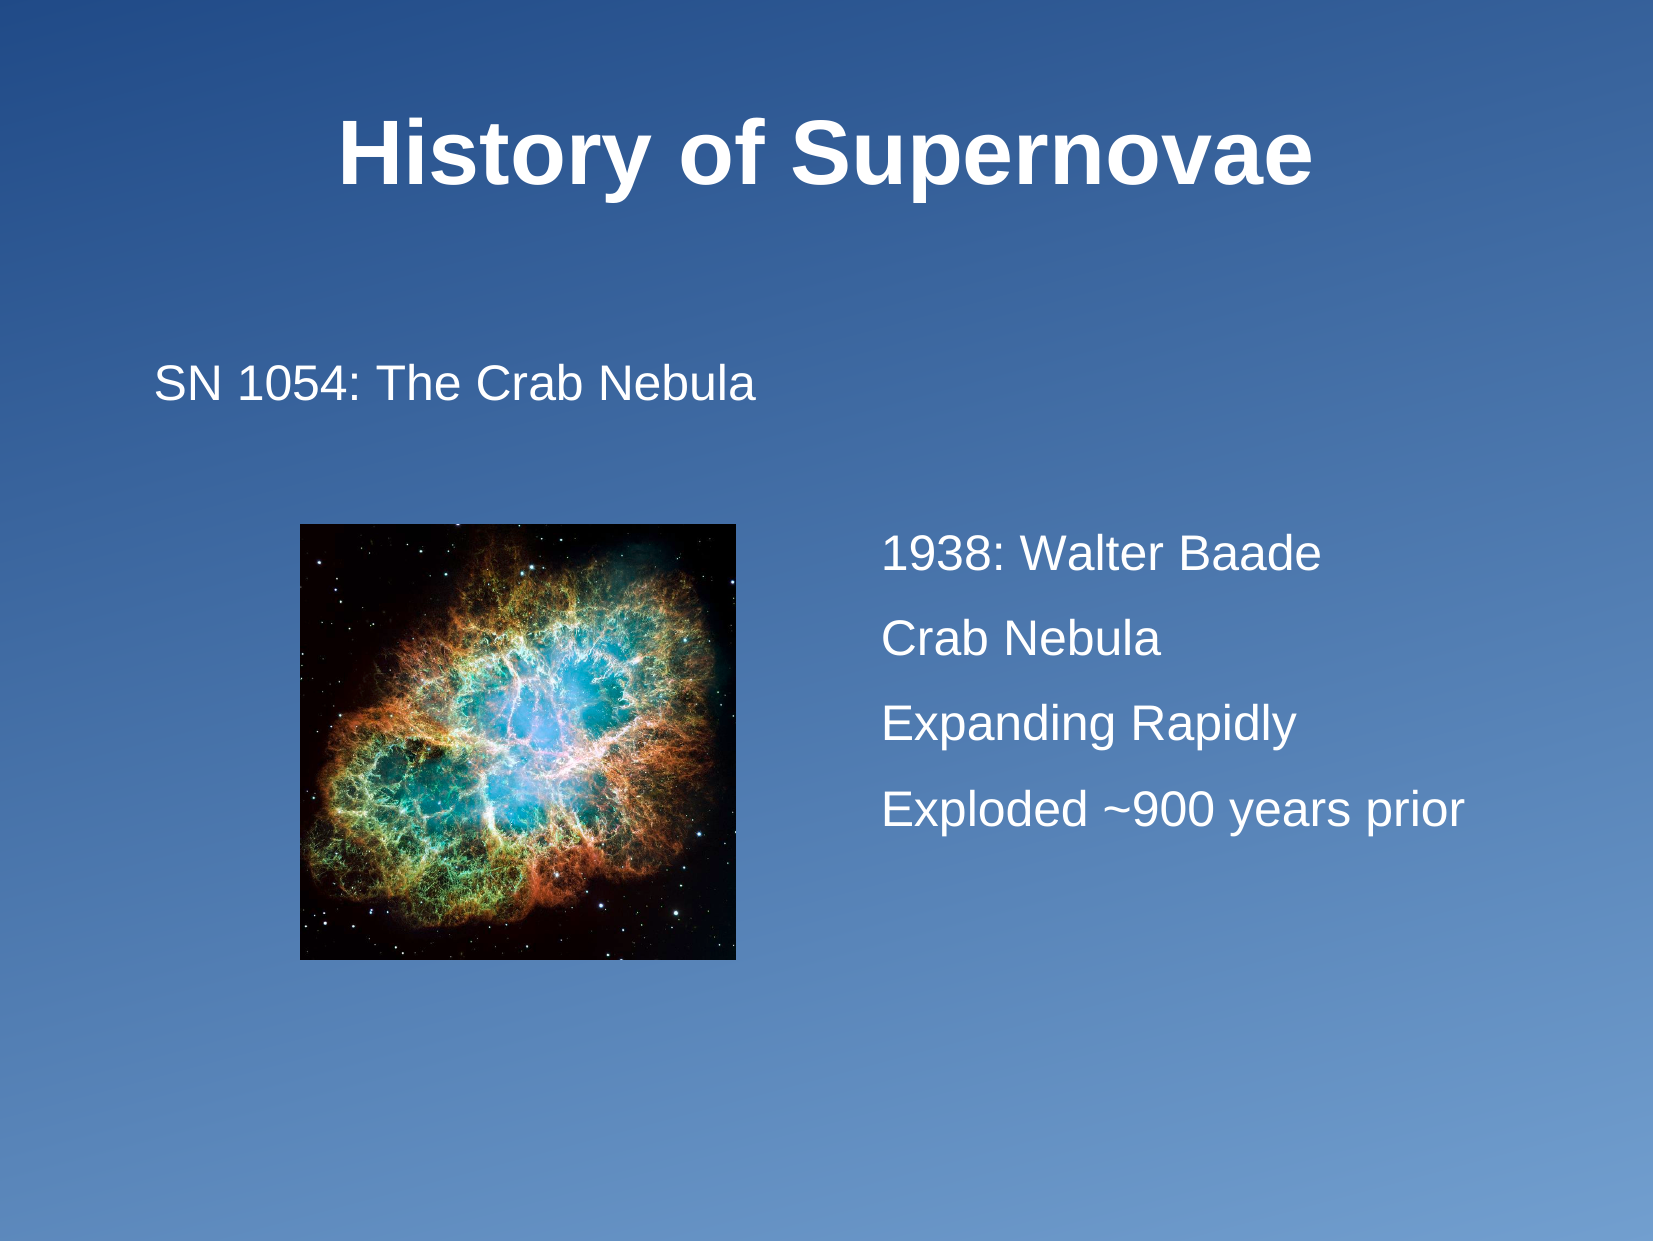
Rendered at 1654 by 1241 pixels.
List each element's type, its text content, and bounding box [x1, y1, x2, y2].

list SN 1054: The Crab Nebula [82, 355, 796, 1075]
title History of Supernovae [82, 49, 1571, 257]
picture [300, 524, 736, 961]
list 1938: Walter Baade Crab Nebula Expanding Rapidly Exploded ~900 years prior [810, 525, 1523, 1241]
